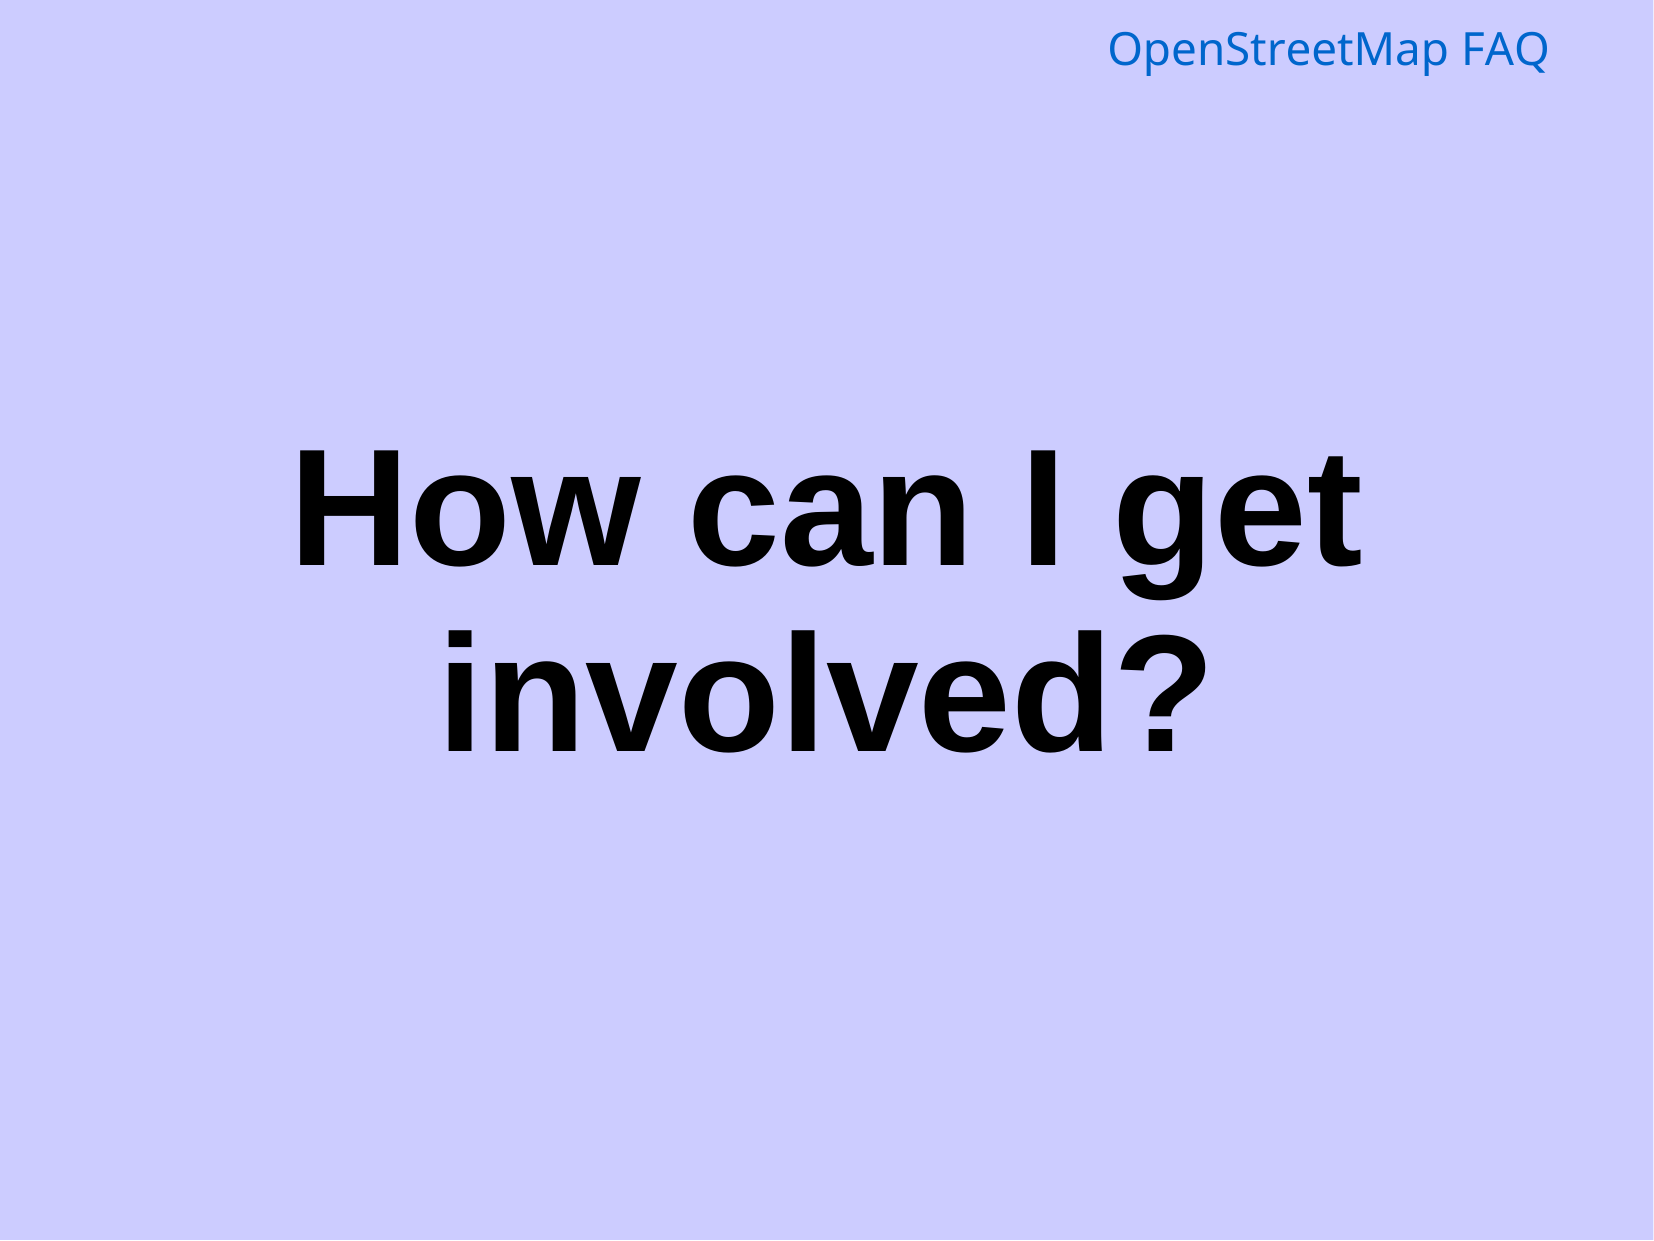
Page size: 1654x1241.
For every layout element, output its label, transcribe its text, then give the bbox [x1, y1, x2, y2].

text_box OpenStreetMap FAQ [1092, 9, 1654, 89]
title How can I get involved? [82, 49, 1571, 1152]
